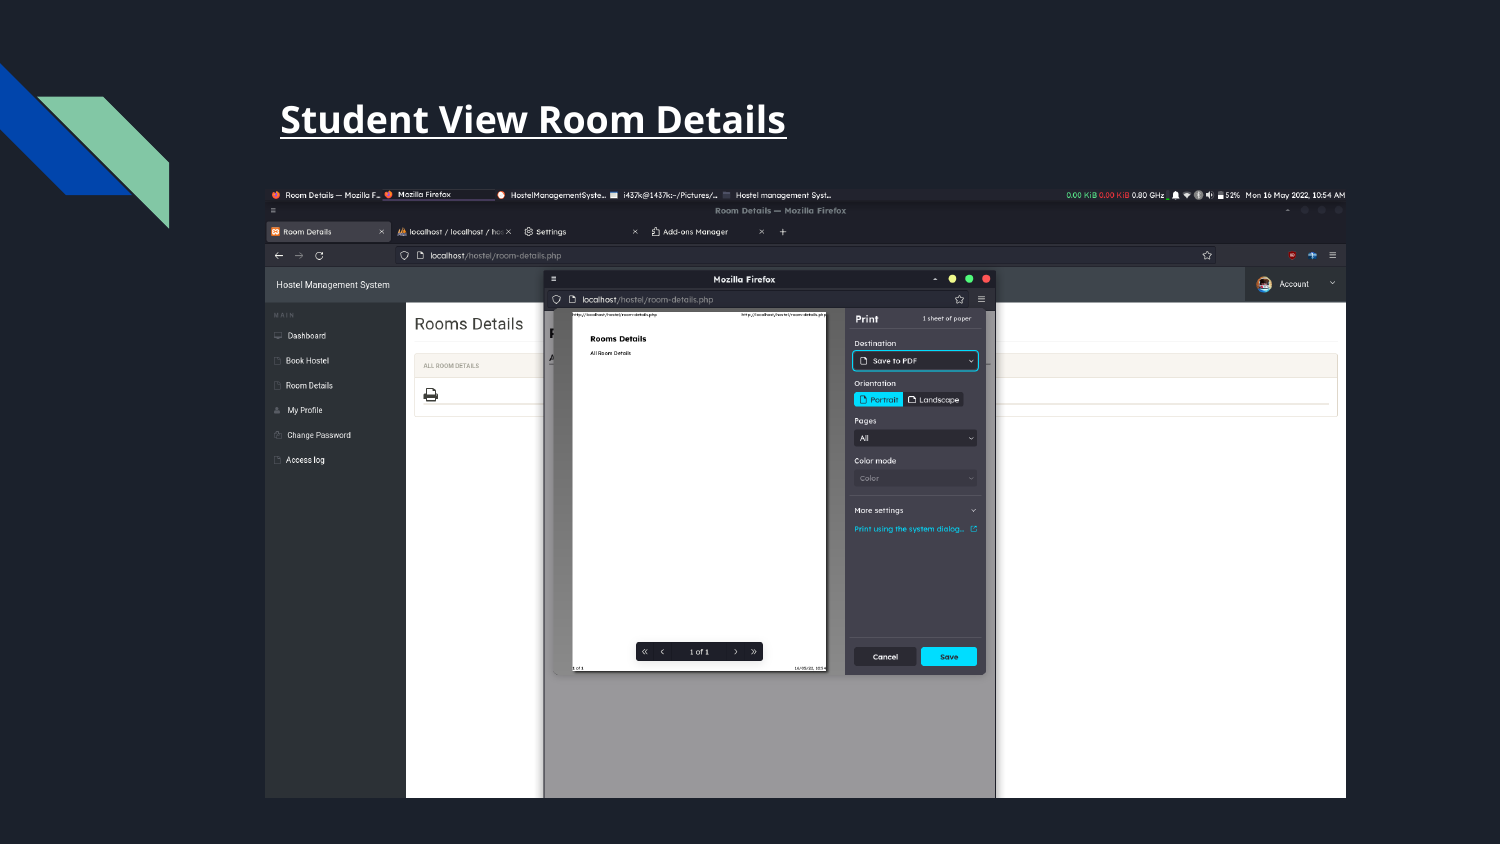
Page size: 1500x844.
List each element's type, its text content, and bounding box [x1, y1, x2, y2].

text_box Student View Room Details [265, 88, 886, 151]
picture [265, 189, 1346, 798]
